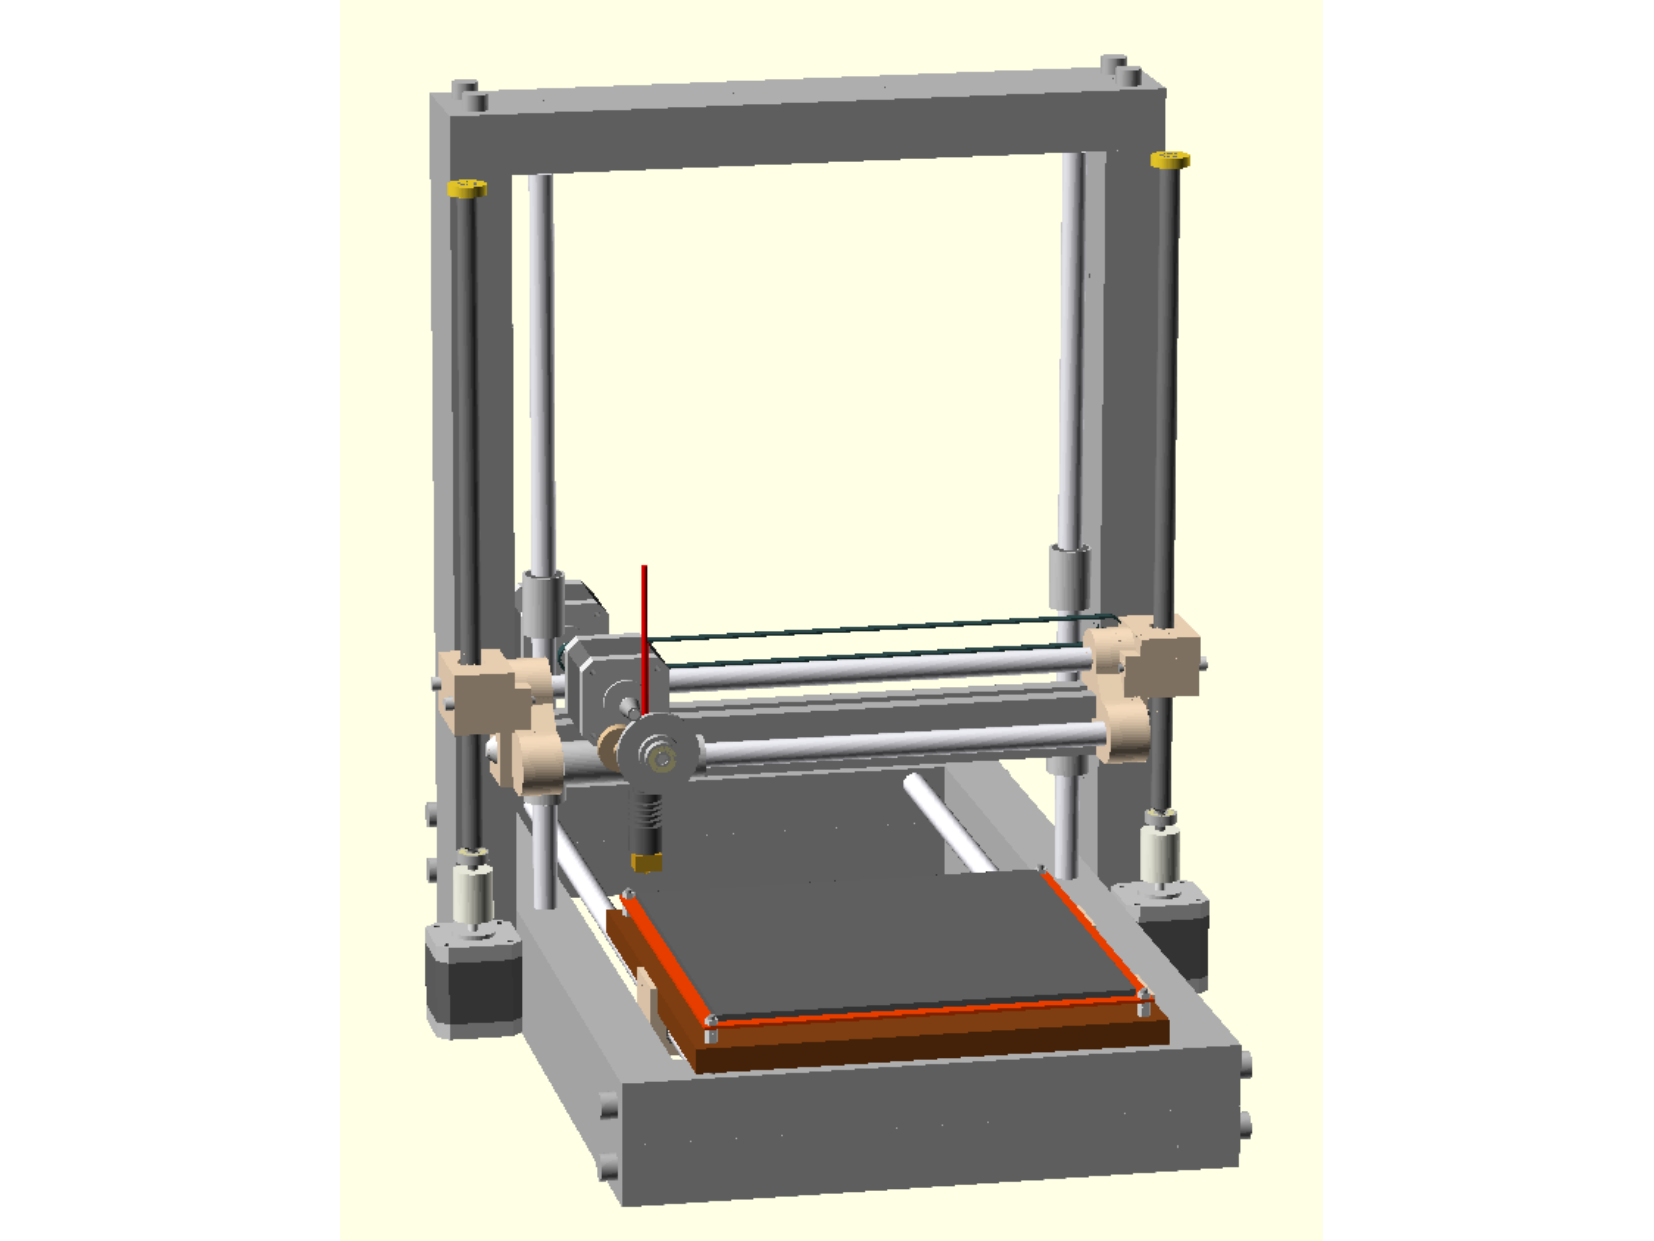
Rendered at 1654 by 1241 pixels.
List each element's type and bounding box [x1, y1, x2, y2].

picture [340, 0, 1323, 1241]
